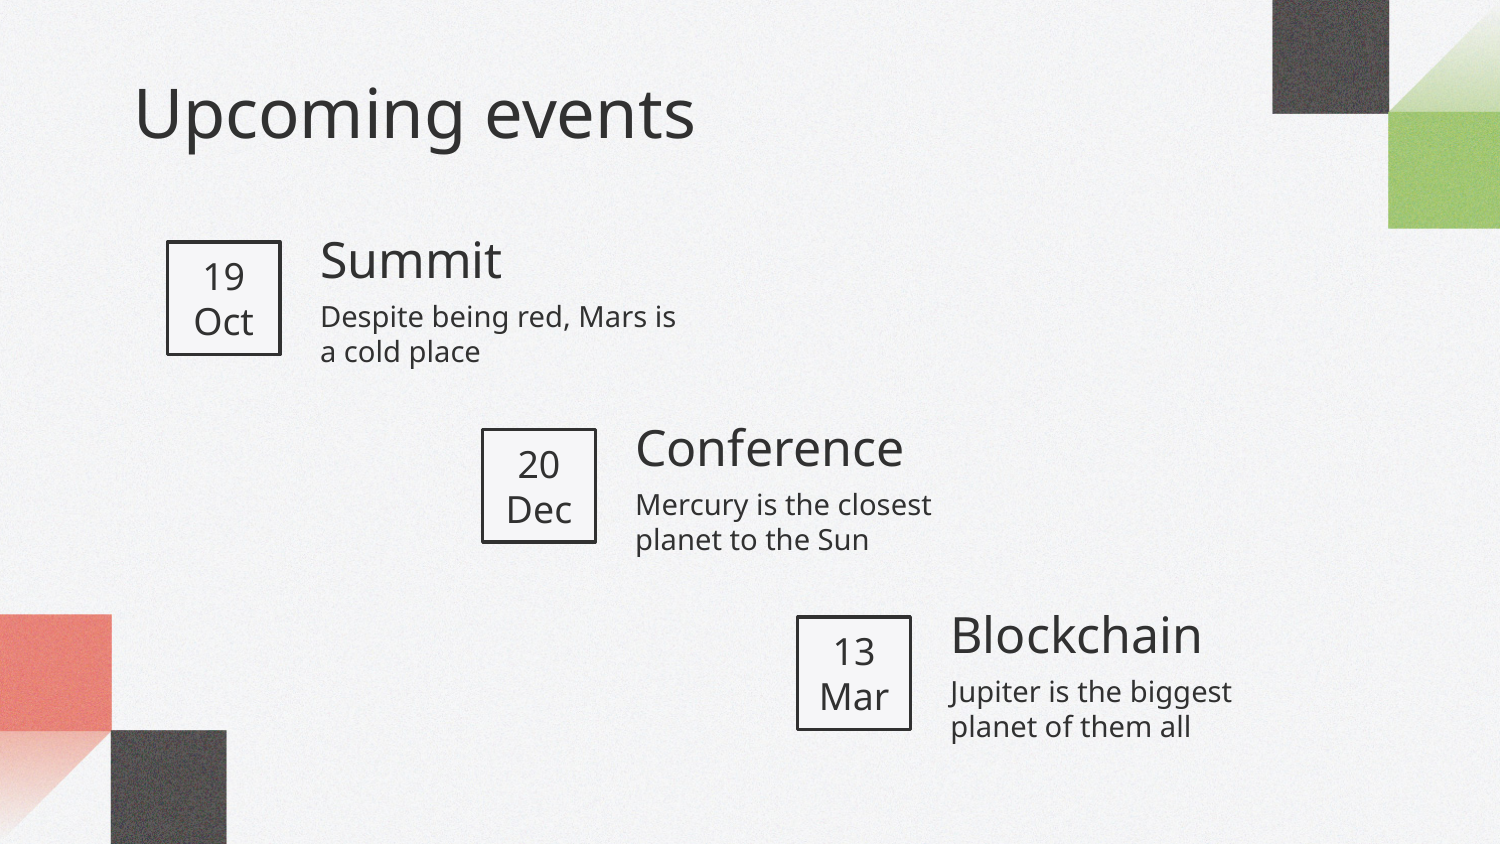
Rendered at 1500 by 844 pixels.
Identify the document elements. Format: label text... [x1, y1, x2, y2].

picture [0, 0, 1500, 844]
title Conference [620, 414, 1018, 478]
text_box 13 Mar [797, 616, 911, 730]
subtitle Mercury is the closest planet to the Sun [620, 489, 1018, 553]
title Upcoming events [118, 63, 1159, 158]
text_box 20 Dec [482, 429, 596, 543]
text_box 19 Oct [167, 241, 281, 355]
title Blockchain [935, 602, 1333, 665]
subtitle Jupiter is the biggest planet of them all [935, 677, 1333, 741]
title Summit [305, 227, 703, 290]
subtitle Despite being red, Mars is a cold place [305, 302, 703, 366]
